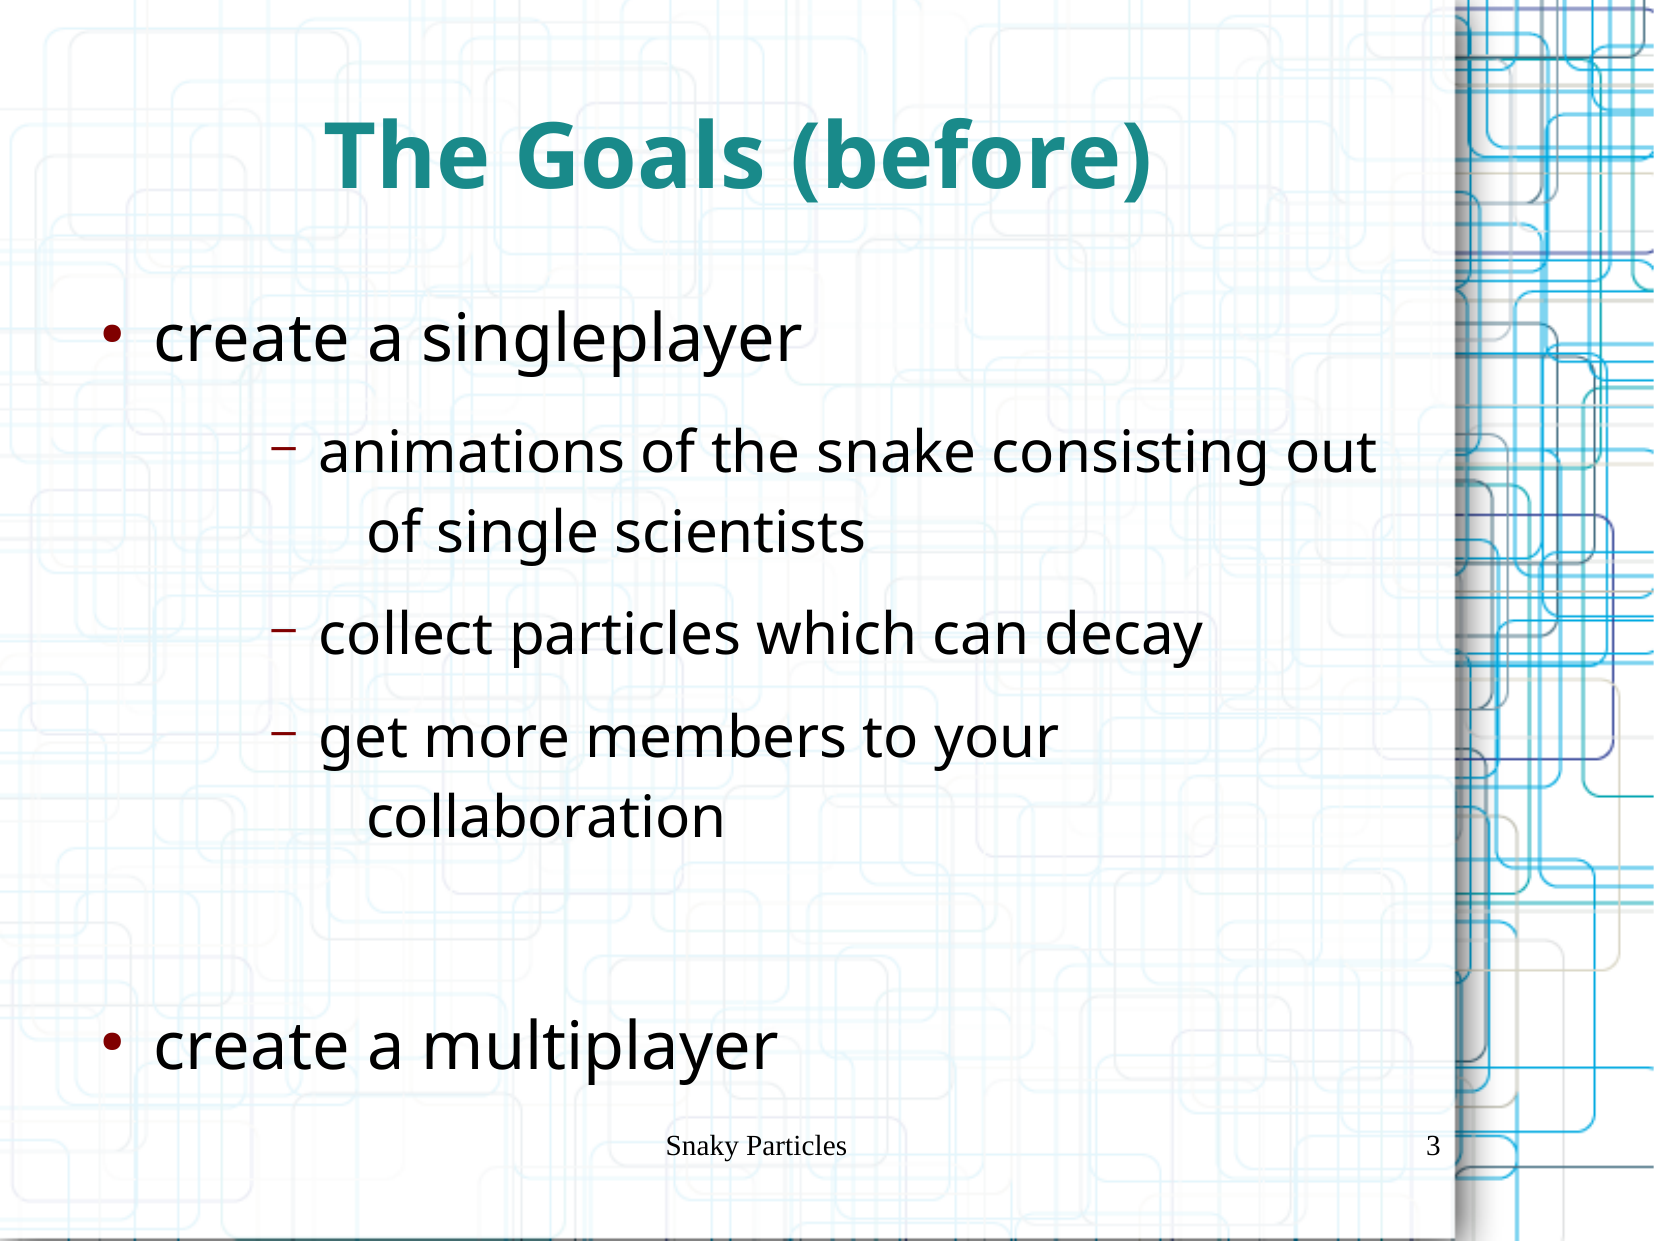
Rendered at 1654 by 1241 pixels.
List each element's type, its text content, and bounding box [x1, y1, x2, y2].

list create a singleplayer animations of the snake consisting out of single scientists collect particles which can decay get more members to your collaboration create a multiplayer [82, 290, 1418, 1109]
picture [0, 0, 1654, 1241]
title The Goals (before) [59, 49, 1418, 257]
